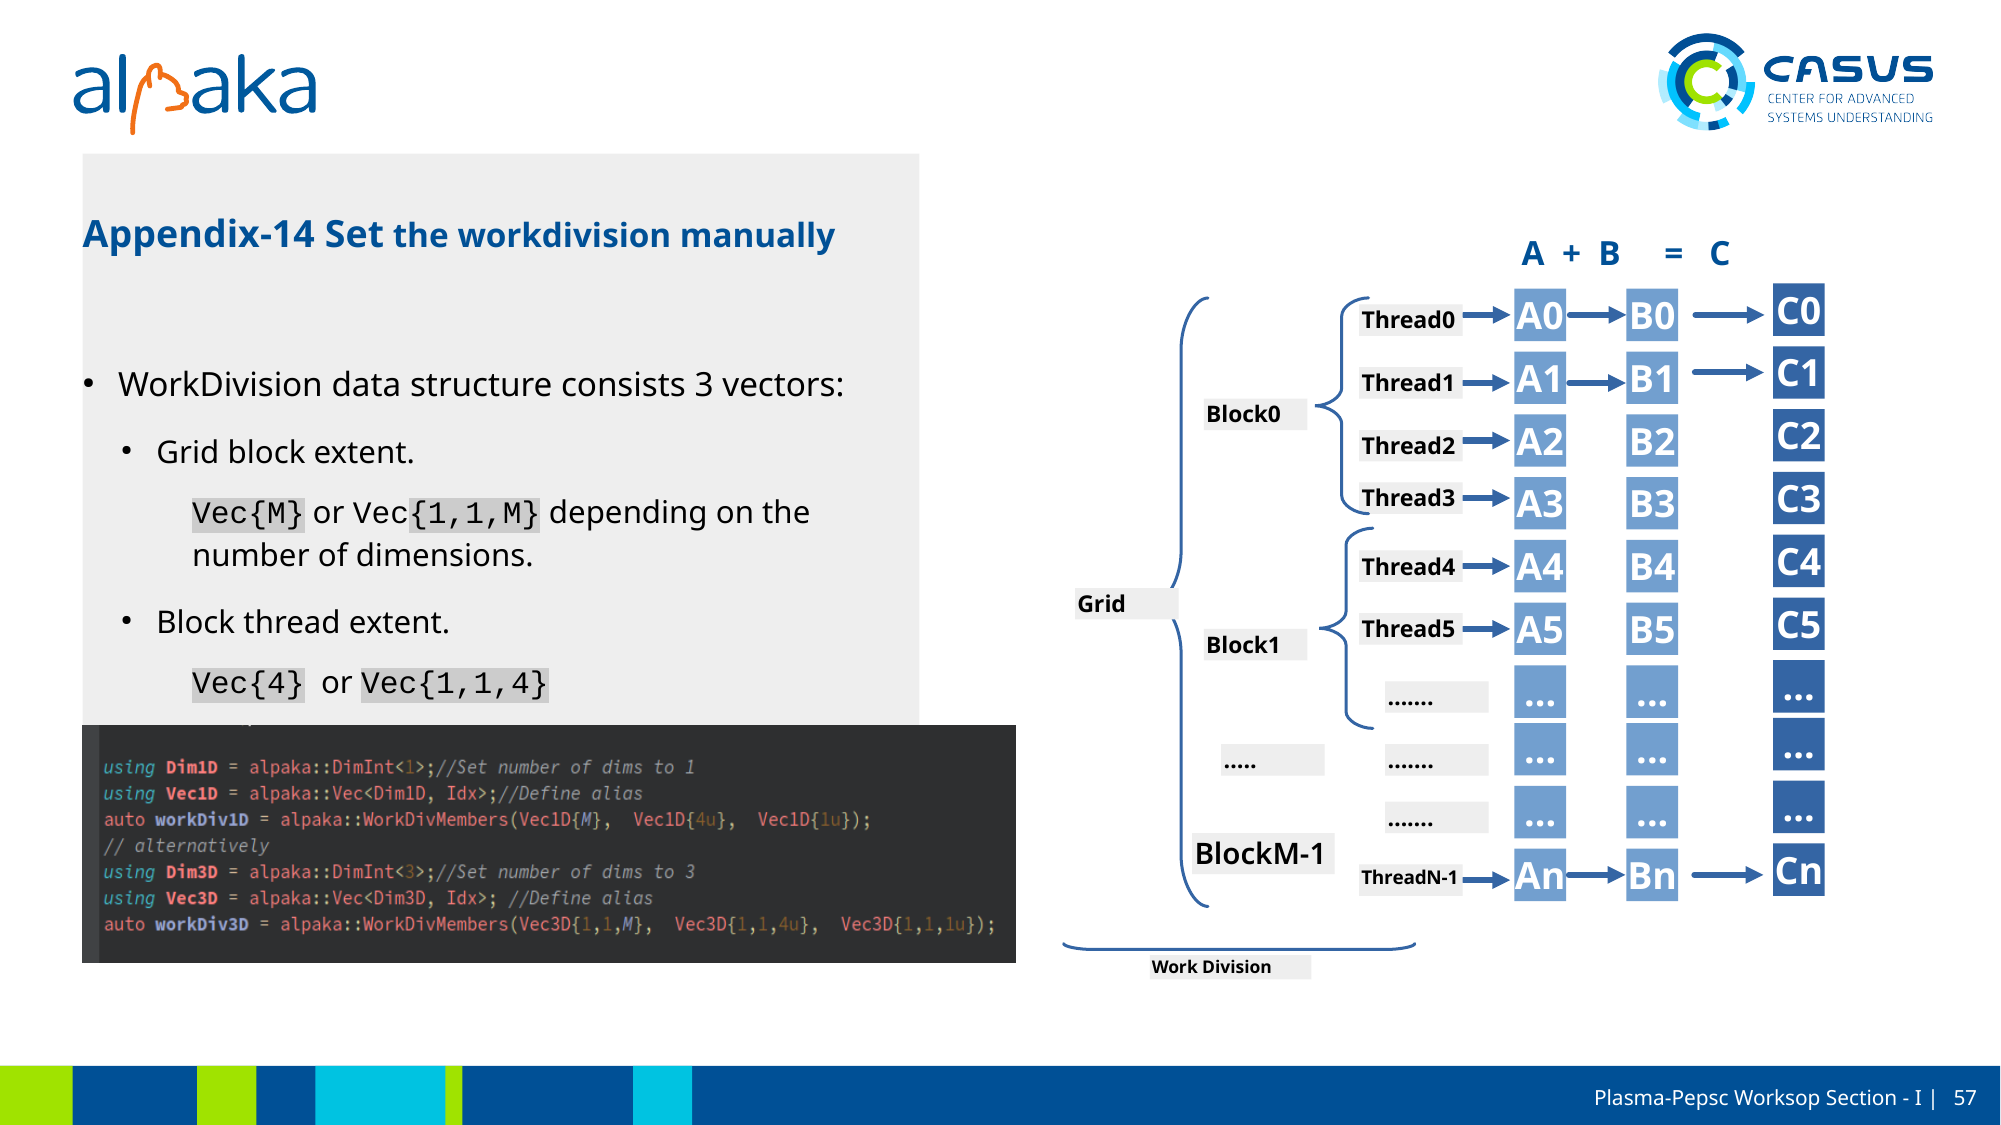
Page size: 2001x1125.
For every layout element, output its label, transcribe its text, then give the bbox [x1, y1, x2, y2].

text_box A4 [1514, 539, 1567, 593]
text_box Cn [1773, 843, 1825, 896]
text_box ... [1514, 785, 1567, 839]
list Thread2 [1359, 430, 1463, 462]
text_box C1 [1773, 346, 1825, 399]
list BlockM-1 [1192, 833, 1335, 875]
text_box C0 [1773, 283, 1825, 336]
text_box ... [1773, 780, 1825, 834]
text_box A5 [1514, 602, 1567, 655]
text_box C2 [1773, 409, 1825, 462]
list Work Division [1149, 955, 1312, 980]
list Appendix-14 Set the workdivision manually WorkDivision data structure consists 3 vectors: Grid block extent. Vec{M} or Vec{1,1,M} depending on the number of dimensions. Block thread extent. Vec{4} or Vec{1,1,4} Elements per thread Setting work-div manually [82, 153, 920, 725]
text_box Bn [1626, 848, 1679, 902]
text_box A2 [1514, 414, 1567, 467]
list Thread5 [1359, 613, 1463, 645]
text_box C5 [1773, 597, 1825, 650]
list ……. [1385, 801, 1489, 834]
text_box ... [1773, 660, 1825, 713]
text_box B3 [1626, 477, 1679, 530]
picture [72, 53, 317, 136]
text_box ... [1626, 785, 1679, 839]
list Thread0 [1359, 304, 1463, 336]
text_box A1 [1514, 351, 1567, 404]
text_box A3 [1514, 477, 1567, 530]
list Thread3 [1359, 482, 1463, 514]
title A + B = C [1521, 212, 1825, 293]
picture [1658, 33, 1933, 131]
text_box ... [1514, 665, 1567, 718]
list ThreadN-1 [1359, 864, 1463, 896]
text_box A0 [1514, 288, 1567, 342]
text_box An [1524, 868, 1530, 878]
text_box ... [1626, 723, 1679, 776]
list Grid [1075, 588, 1179, 620]
text_box ... [1514, 723, 1567, 776]
list Block1 [1203, 628, 1308, 661]
text_box B5 [1626, 602, 1679, 655]
list ……. [1385, 744, 1489, 776]
text_box ... [1773, 717, 1825, 771]
text_box C4 [1773, 534, 1825, 588]
text_box ... [1626, 665, 1679, 718]
list ….. [1221, 744, 1325, 776]
list ……. [1385, 681, 1489, 713]
list Thread1 [1359, 367, 1463, 399]
text_box B1 [1626, 351, 1679, 404]
text_box B0 [1626, 293, 1679, 342]
picture [82, 725, 1016, 963]
text_box B4 [1626, 539, 1679, 593]
list Block0 [1203, 398, 1308, 431]
list Thread4 [1359, 550, 1463, 582]
text_box An [1514, 848, 1567, 902]
text_box C3 [1773, 471, 1825, 525]
text_box B2 [1626, 414, 1679, 467]
